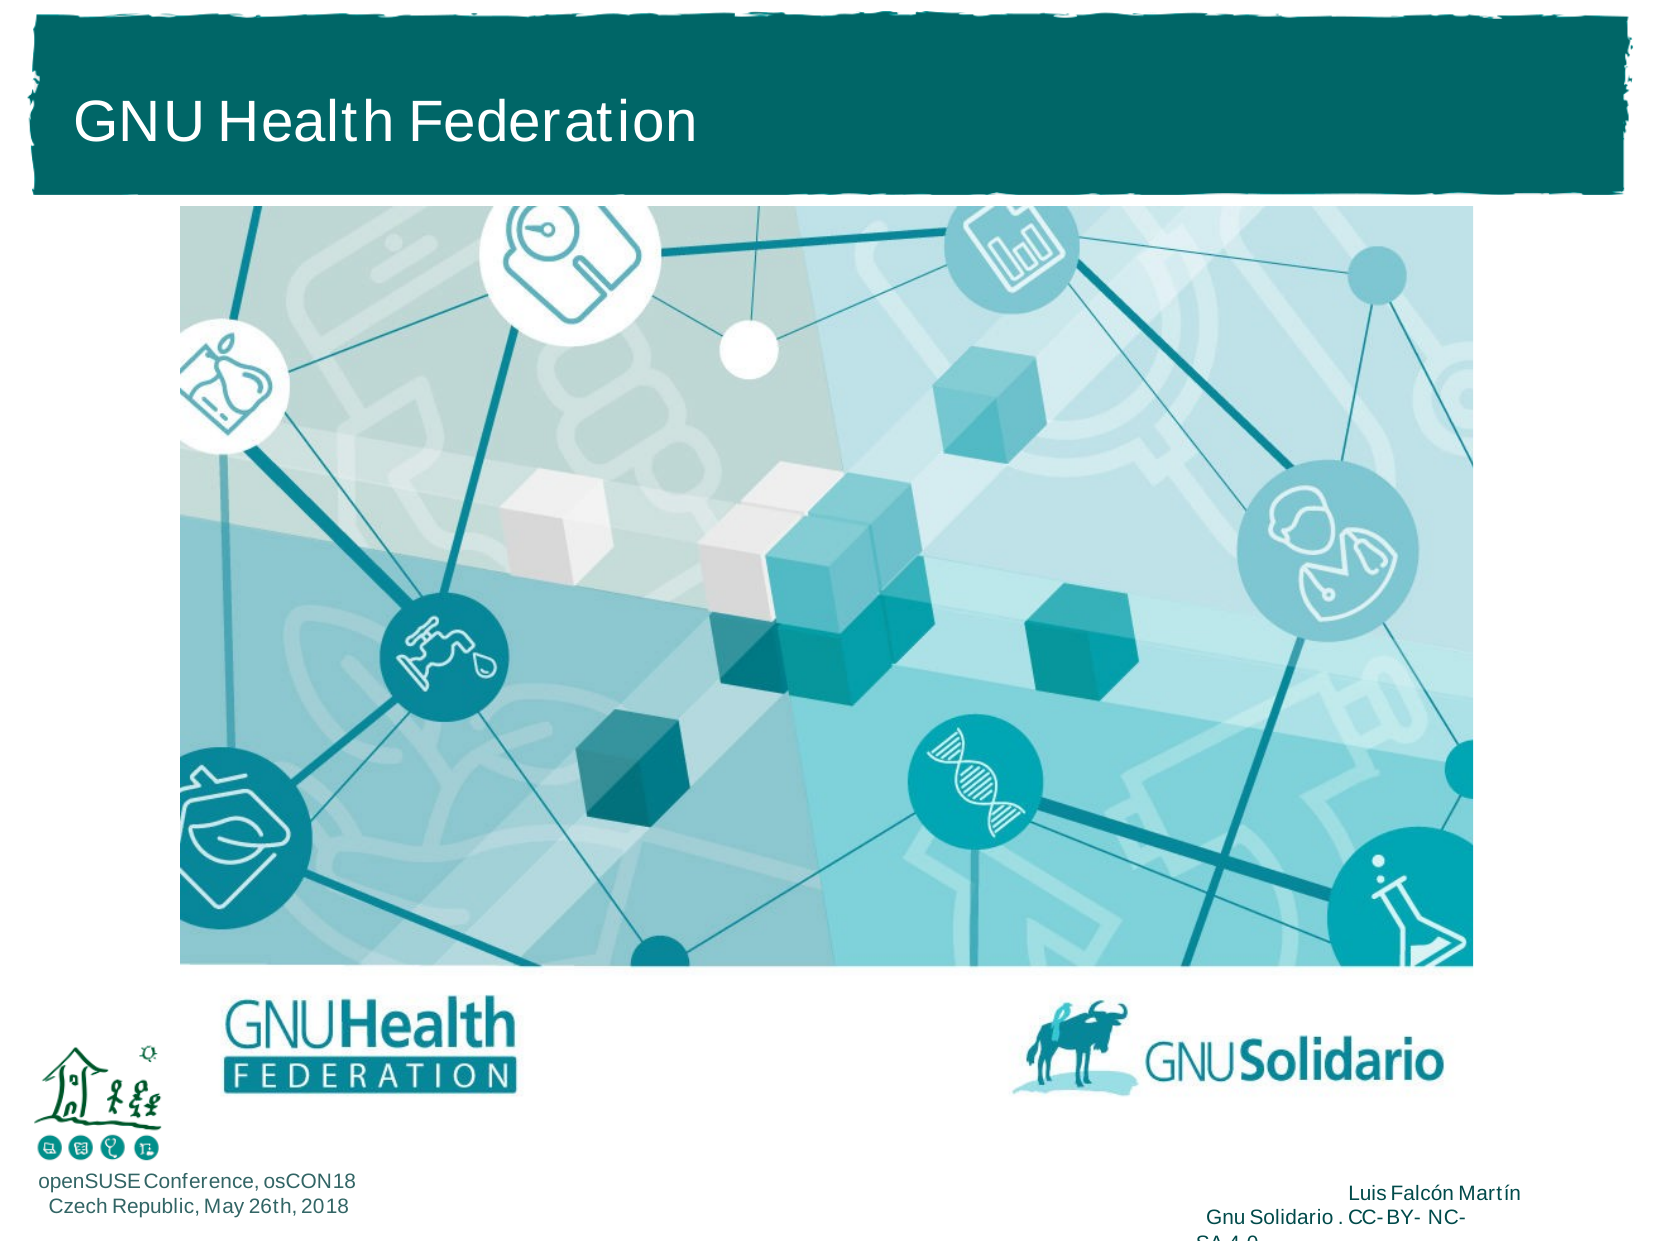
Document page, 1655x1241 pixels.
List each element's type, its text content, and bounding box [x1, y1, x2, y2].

text_box openSUSEConference,osCON18 CzechRepublic,May26th,2018 [36, 1167, 361, 1218]
text_box [180, 207, 1473, 1122]
text_box LuisFalcónMartín GnuSolidario.CC-BY-NC-SA4.0 [1193, 1179, 1531, 1230]
title GNUHealthFederation [48, 74, 1607, 179]
